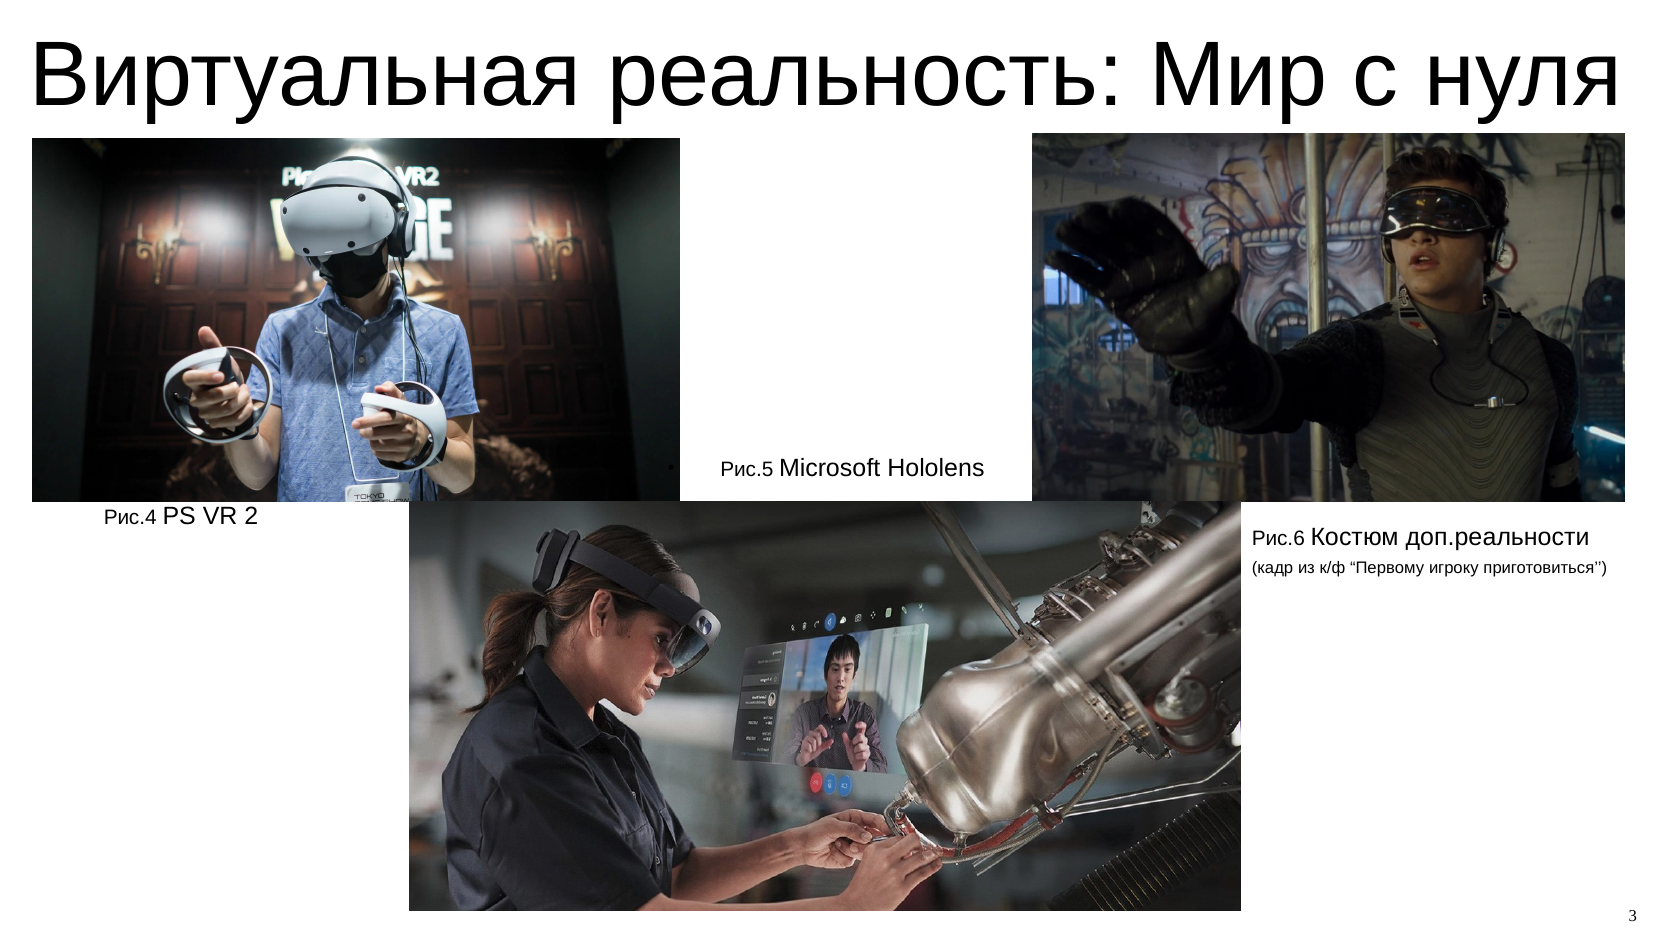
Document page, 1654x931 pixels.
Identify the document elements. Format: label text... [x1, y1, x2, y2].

title Виртуальная реальность: Мир с нуля [0, 0, 1654, 148]
list Рис.4 PS VR 2 [32, 501, 329, 562]
picture [32, 148, 1625, 911]
list Рис.5 Microsoft Hololens [649, 453, 1034, 501]
list Рис.6 Костюм доп.реальности (кадр из к/ф “Первому игроку приготовиться’’) [1181, 492, 1625, 601]
title 3 [1612, 900, 1654, 931]
